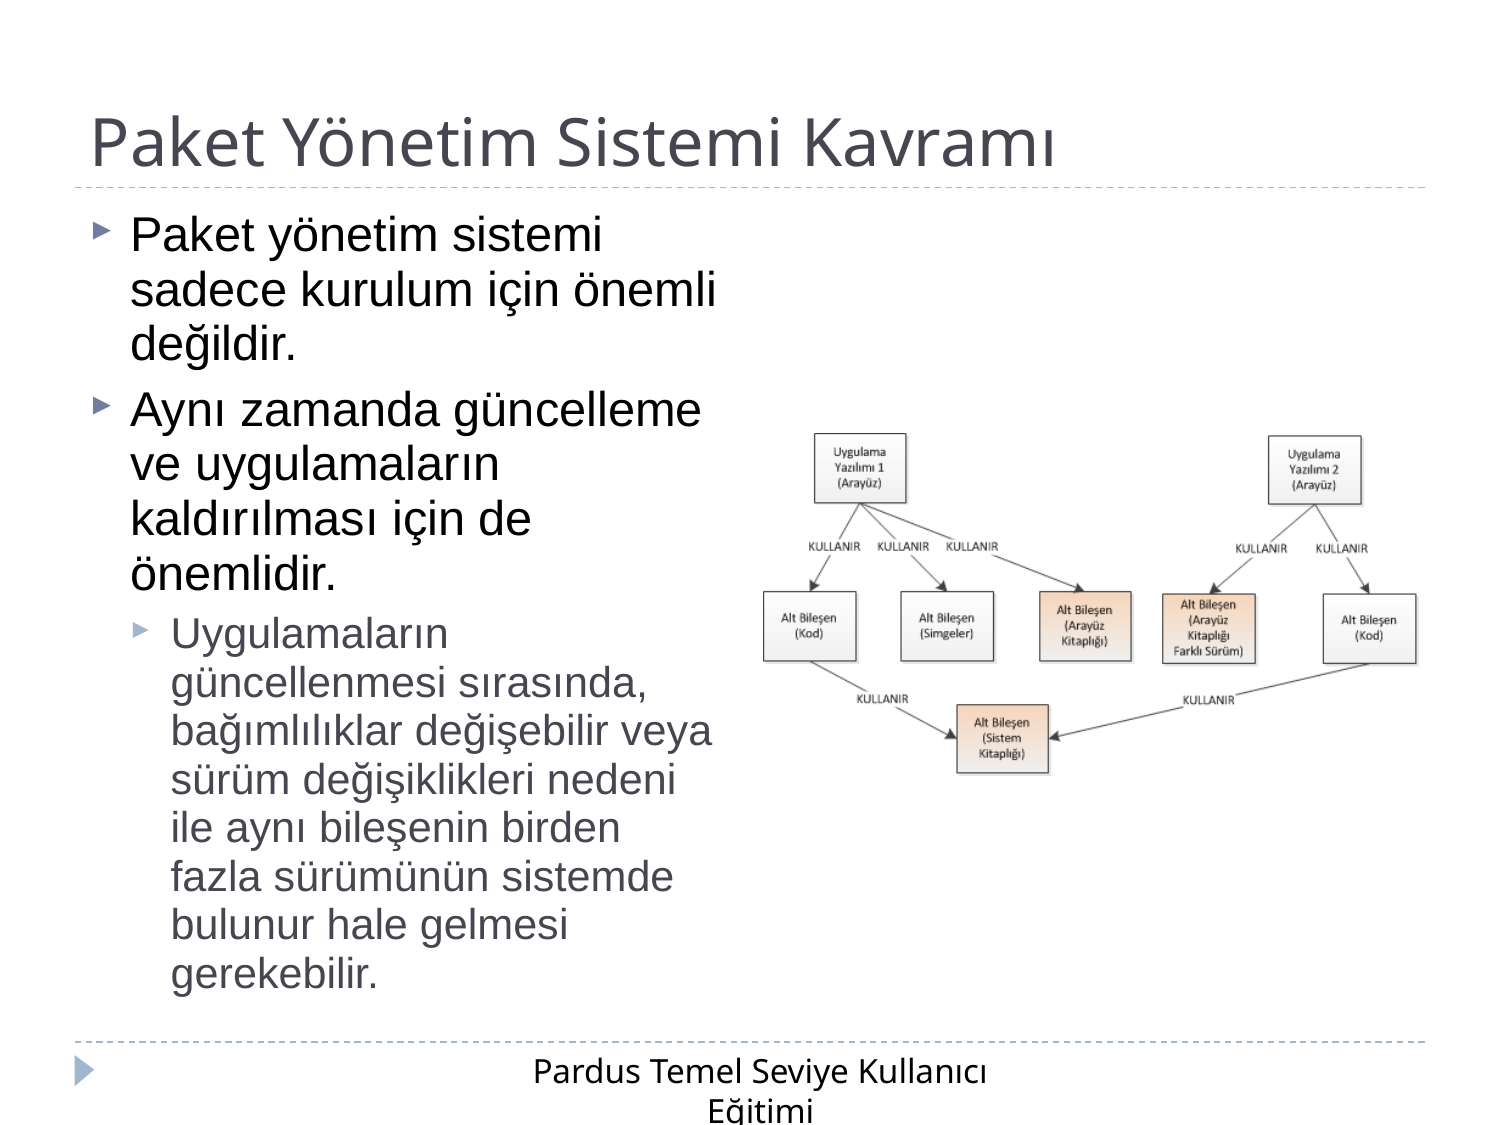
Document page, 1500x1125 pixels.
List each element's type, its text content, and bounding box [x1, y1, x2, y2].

title Paket Yönetim Sistemi Kavramı [75, 37, 1425, 188]
picture [763, 433, 1419, 776]
list Paket yönetim sistemi sadece kurulum için önemli değildir. Aynı zamanda güncelleme ve uygulamaların kaldırılması için de önemlidir. Uygulamaların güncellenmesi sırasında, bağımlılıklar değişebilir veya sürüm değişiklikleri nedeni ile aynı bileşenin birden fazla sürümünün sistemde bulunur hale gelmesi gerekebilir. [75, 200, 738, 1010]
